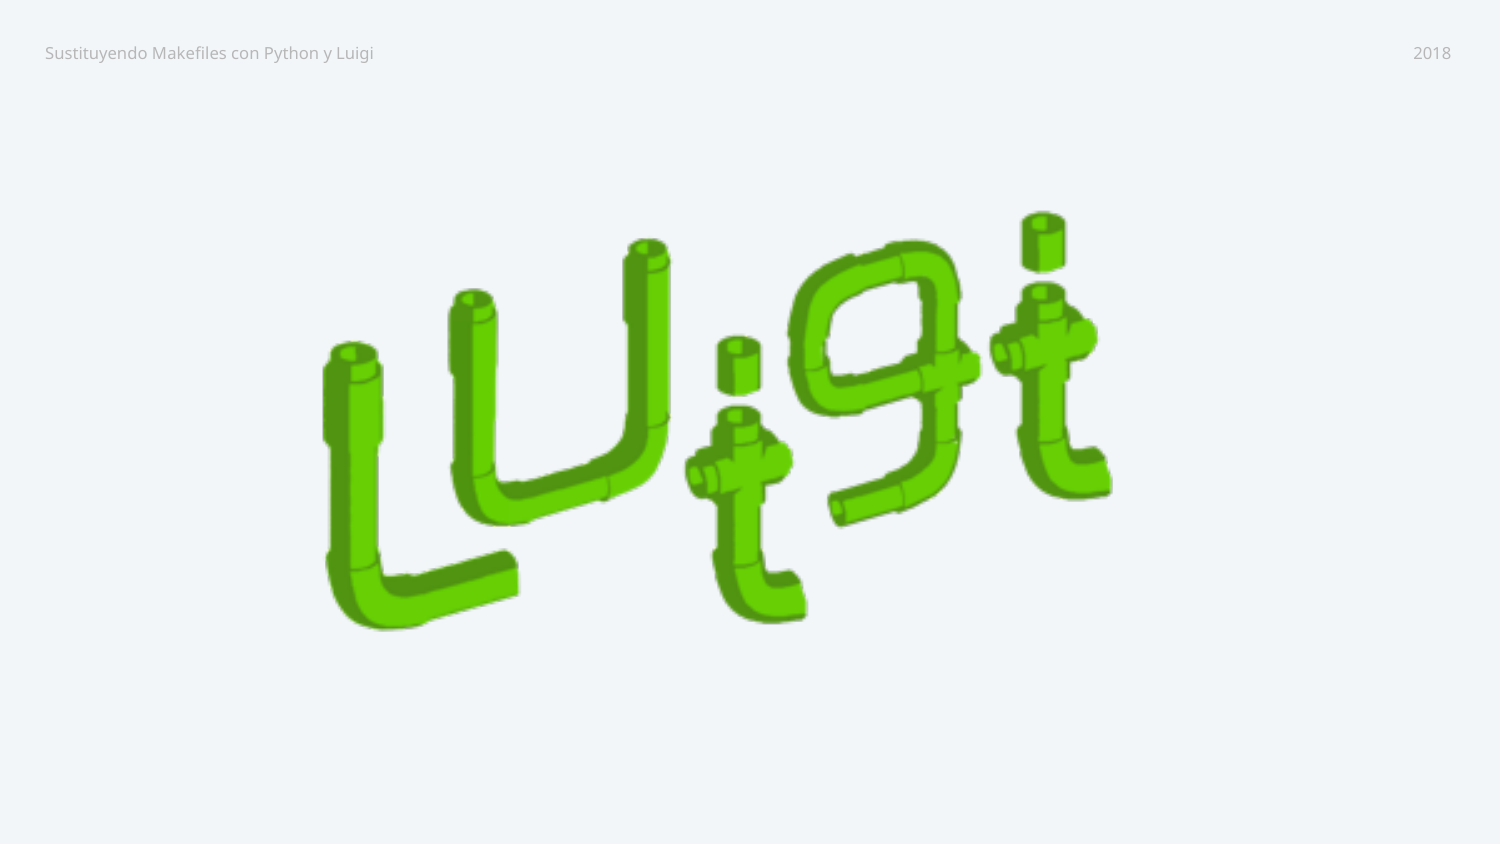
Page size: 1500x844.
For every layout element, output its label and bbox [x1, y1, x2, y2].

picture [314, 207, 1118, 637]
